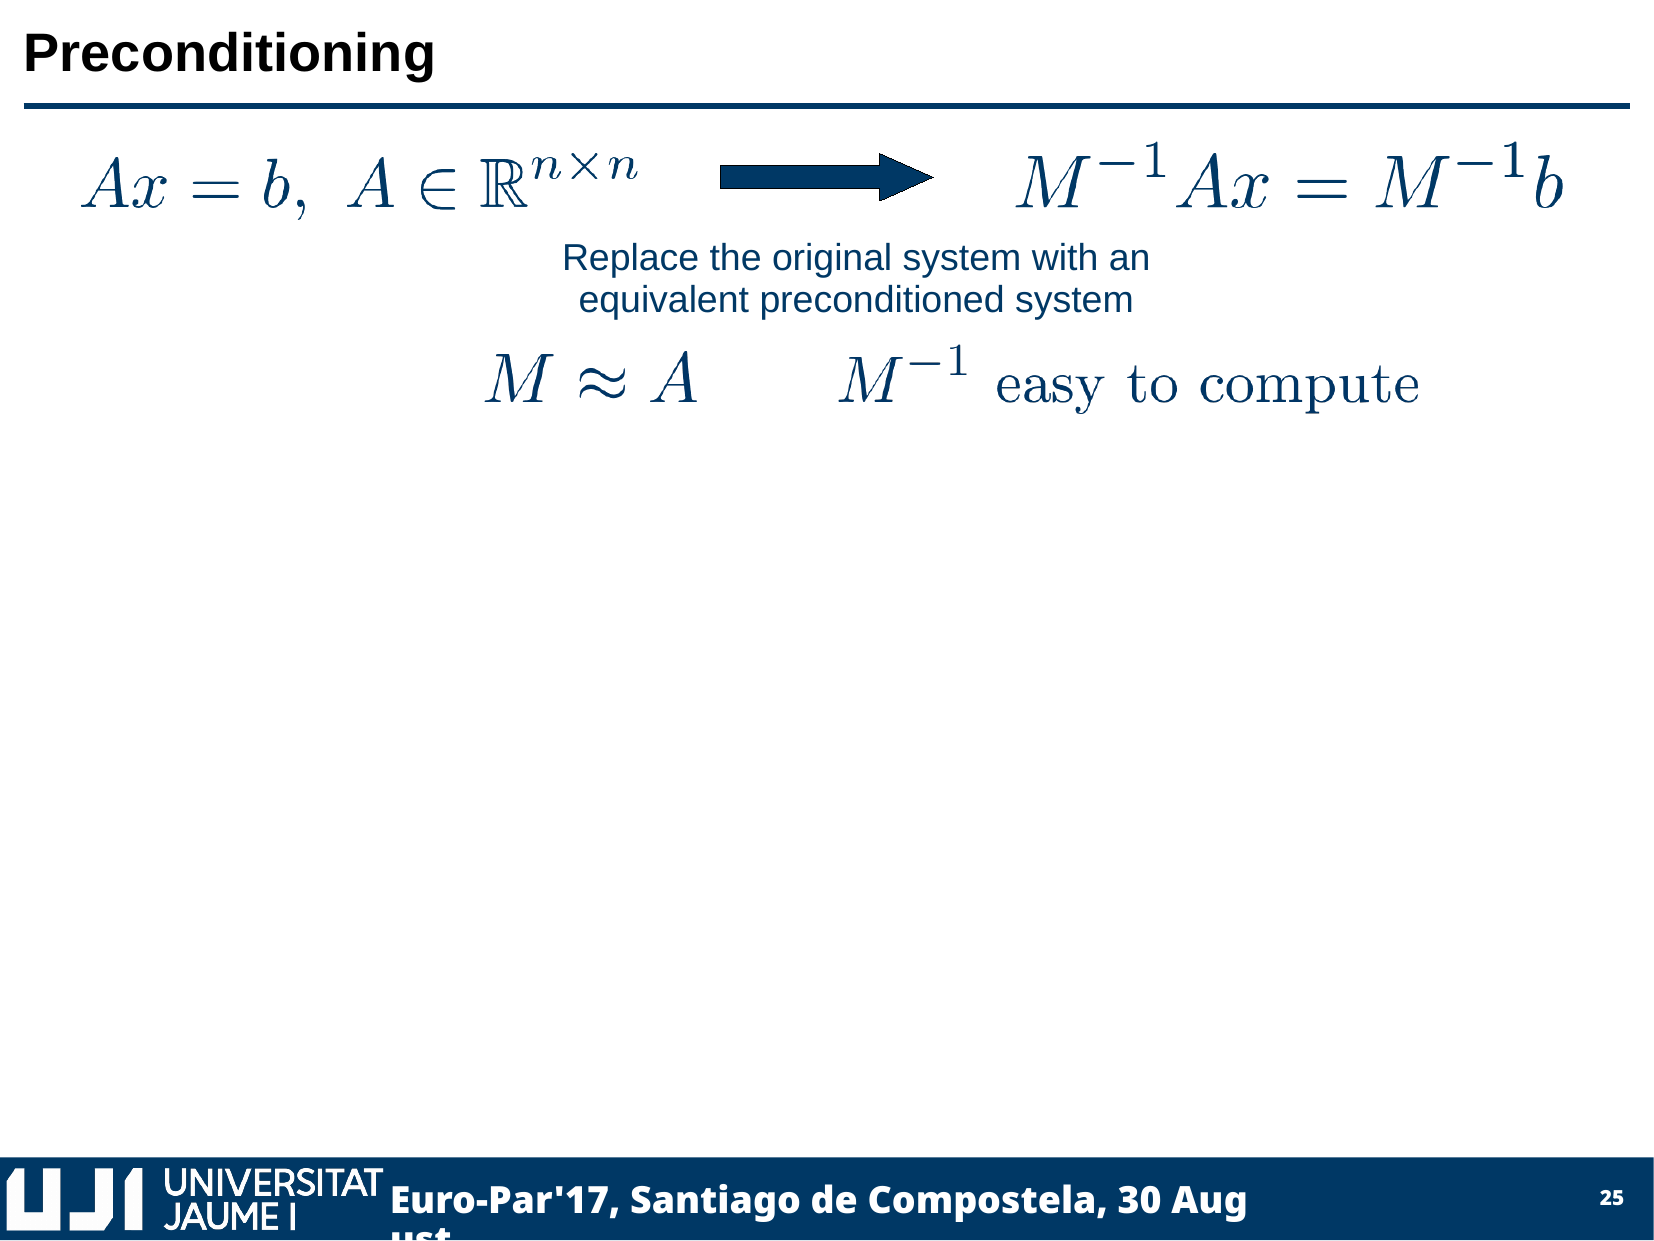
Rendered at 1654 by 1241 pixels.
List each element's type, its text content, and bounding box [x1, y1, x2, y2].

list Replace the original system with an equivalent preconditioned system [437, 236, 1205, 343]
text_box [720, 153, 934, 201]
picture [0, 1158, 390, 1241]
picture [81, 153, 638, 220]
picture [838, 344, 1418, 414]
title Preconditioning [23, 0, 1630, 107]
picture [484, 351, 697, 402]
picture [1015, 141, 1563, 208]
